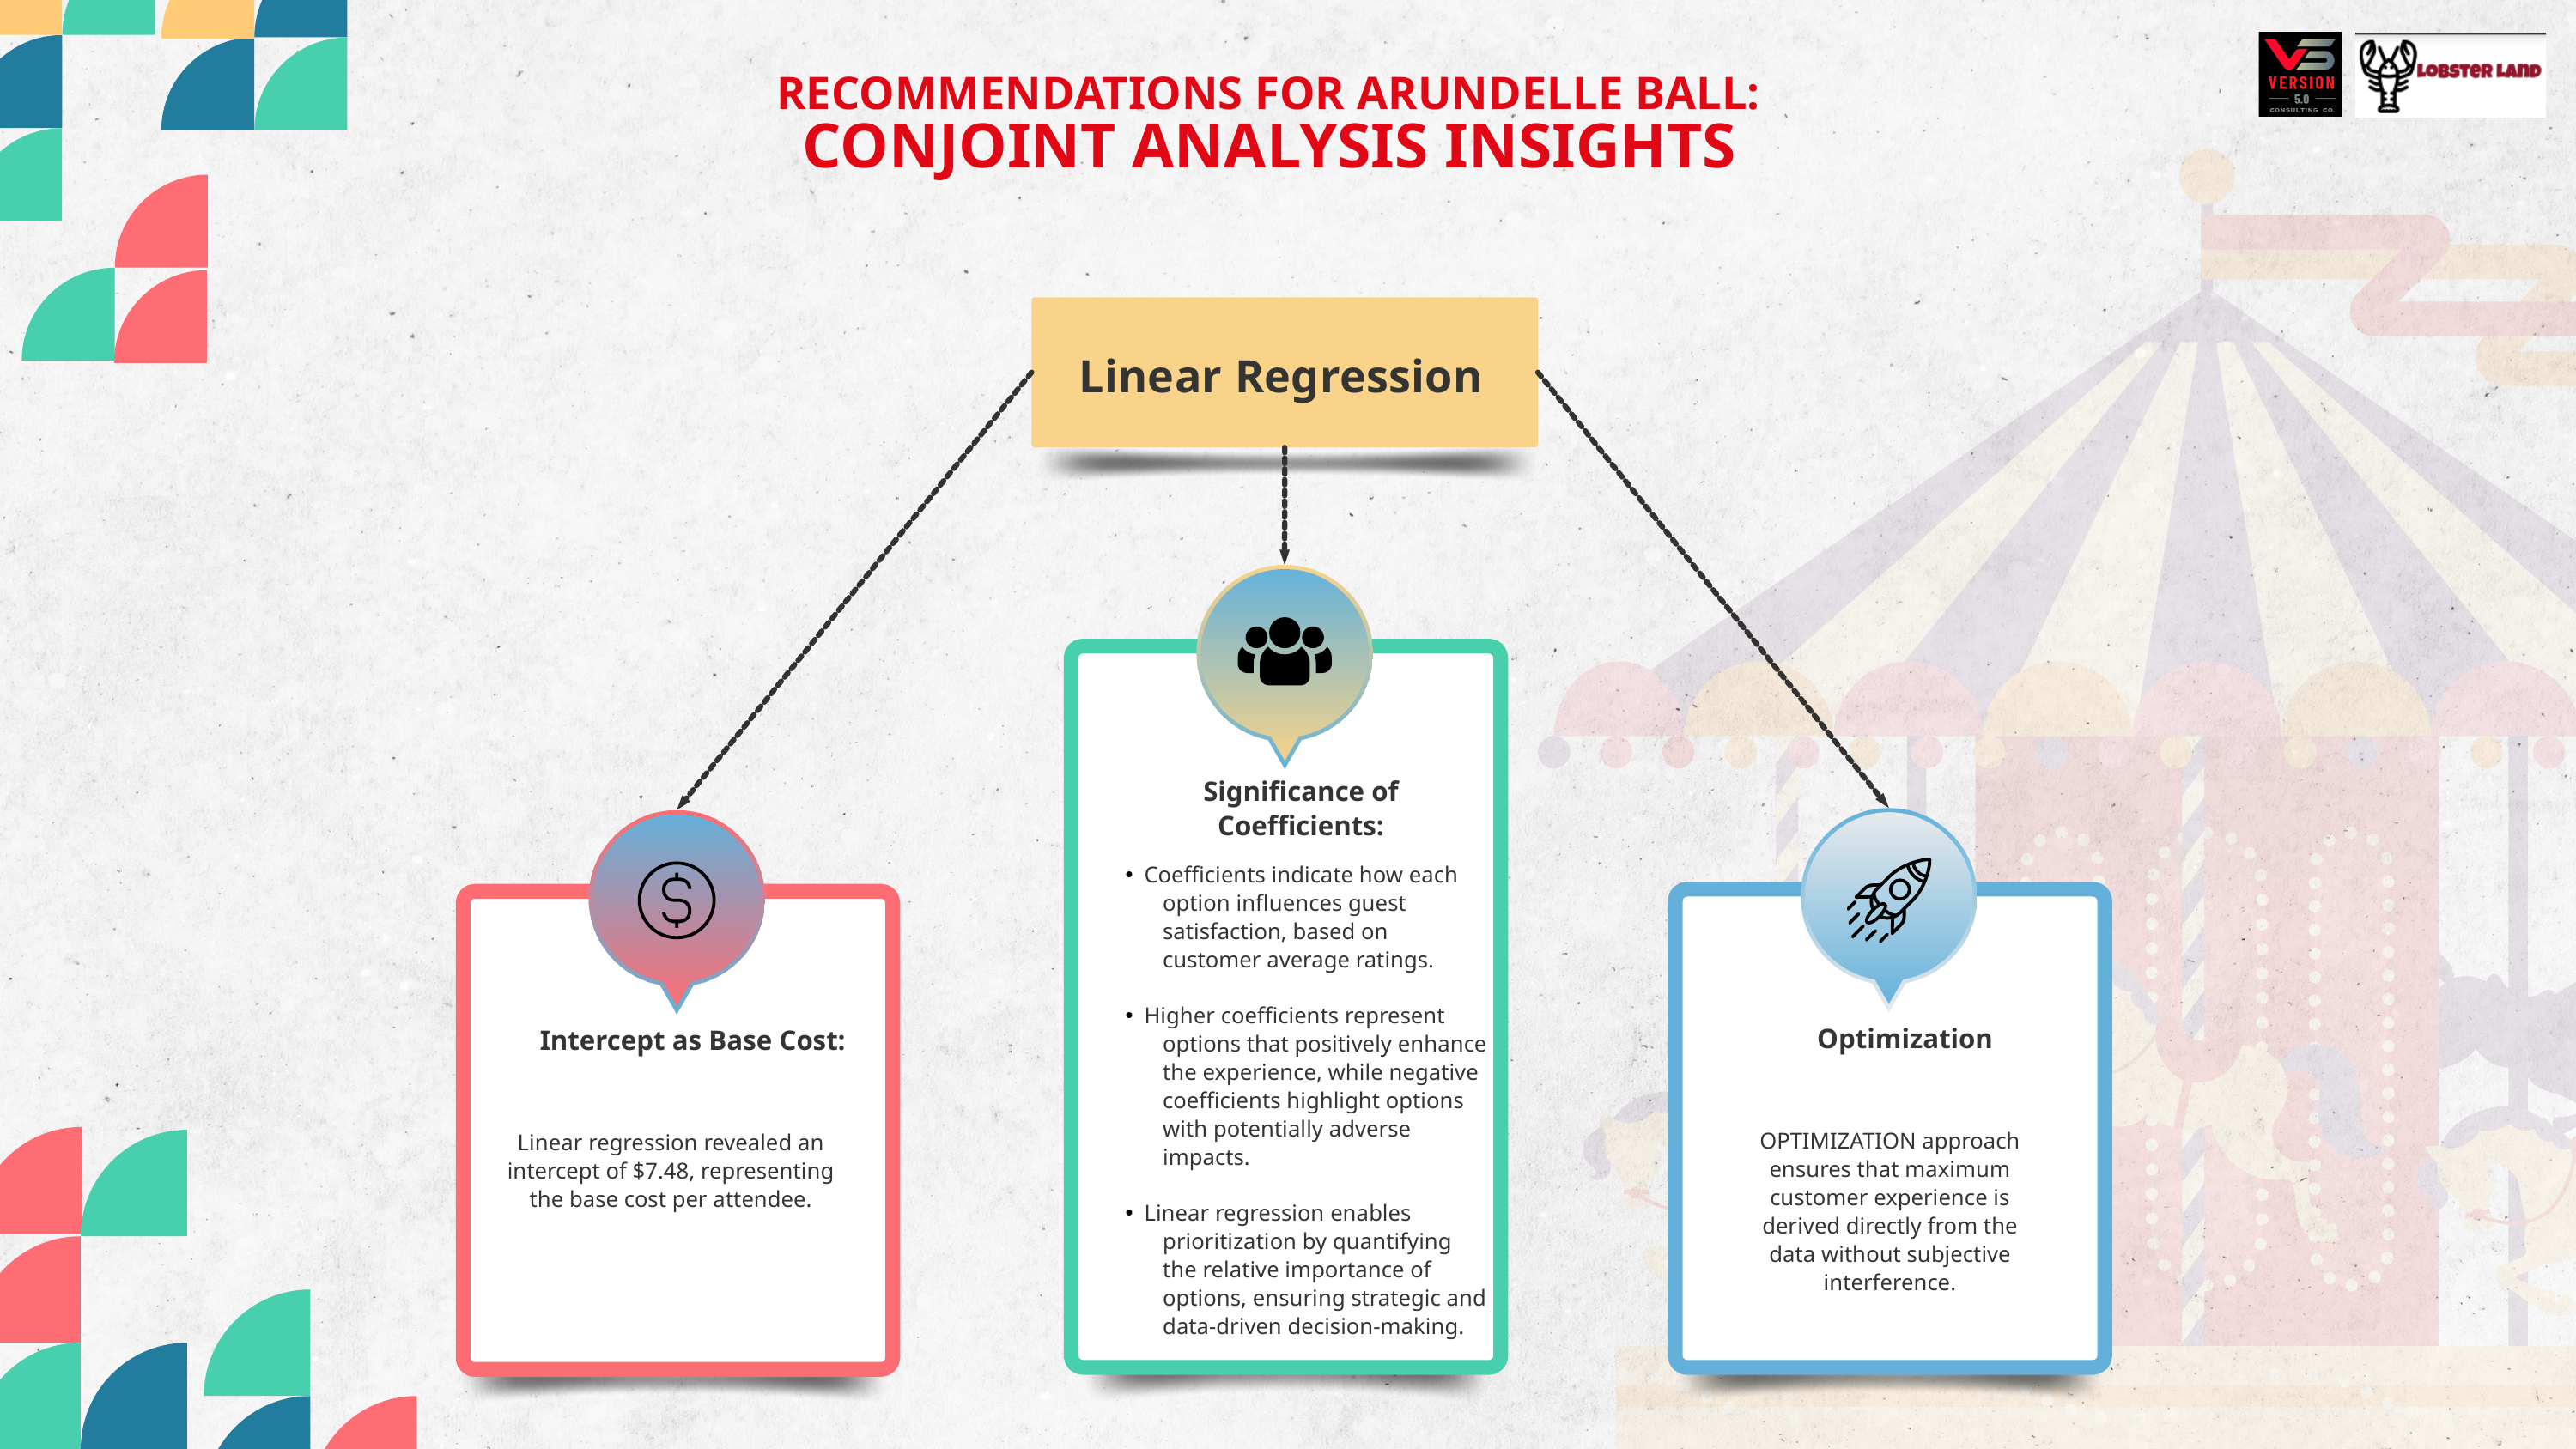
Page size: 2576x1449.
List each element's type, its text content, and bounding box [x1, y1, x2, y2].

text_box Optimization [1751, 1019, 2059, 1053]
text_box Linear Regression [1078, 339, 1497, 399]
text_box Significance of Coefficients: [1147, 772, 1455, 840]
text_box Coefficients indicate how each option influences guest satisfaction, based on customer average ratings. Higher coefficients represent options that positively enhance the experience, while negative coefficients highlight options with potentially adverse impacts. Linear regression enables prioritization by quantifying the relative importance of options, ensuring strategic and data-driven decision-making. [1088, 859, 1492, 1327]
text_box Linear regression revealed an intercept of $7.48, representing the base cost per attendee. [498, 1126, 844, 1208]
text_box [0, 0, 2576, 1449]
text_box RECOMMENDATIONS FOR ARUNDELLE BALL: CONJOINT ANALYSIS INSIGHTS [541, 73, 1997, 191]
text_box Intercept as Base Cost: [539, 1021, 847, 1089]
text_box OPTIMIZATION approach ensures that maximum customer experience is derived directly from the data without subjective interference. [1744, 1125, 2036, 1287]
